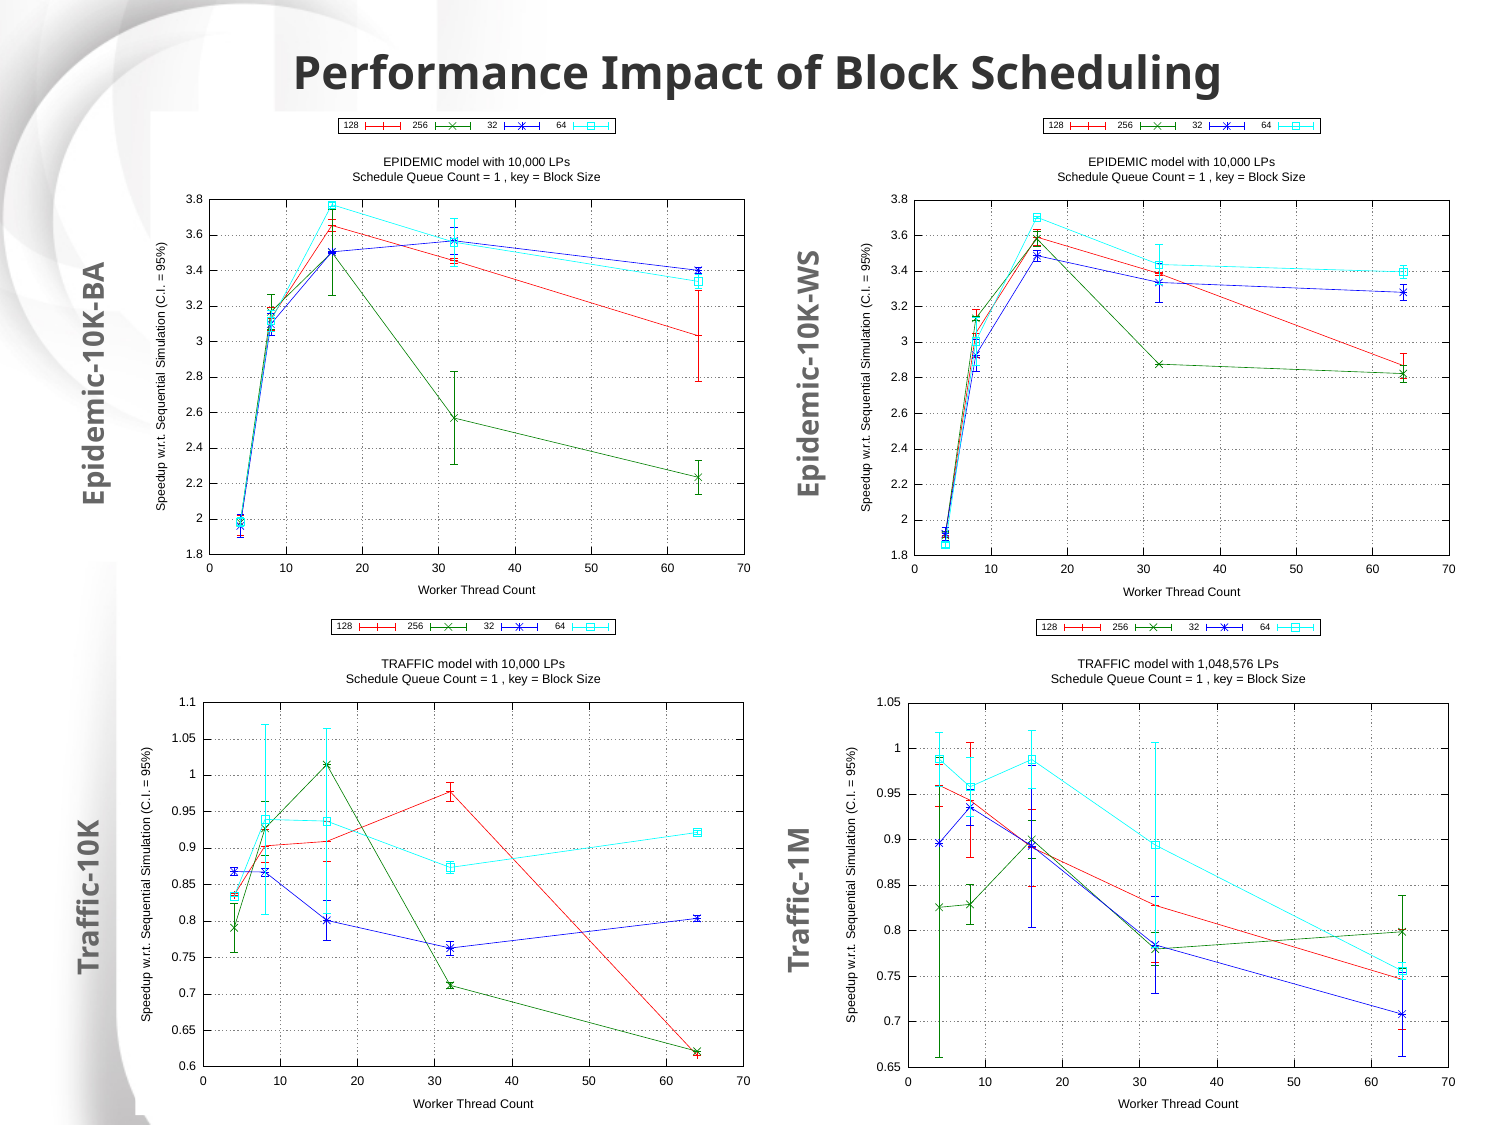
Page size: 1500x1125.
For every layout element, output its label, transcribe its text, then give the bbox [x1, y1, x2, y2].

text_box Epidemic-10K-WS [780, 197, 835, 514]
text_box Traffic-1M [770, 780, 826, 989]
text_box Traffic-10K [60, 781, 115, 991]
title Performance Impact of Block Scheduling [120, 0, 1395, 147]
text_box Epidemic-10K-BA [65, 211, 121, 521]
picture [0, 0, 1500, 1125]
